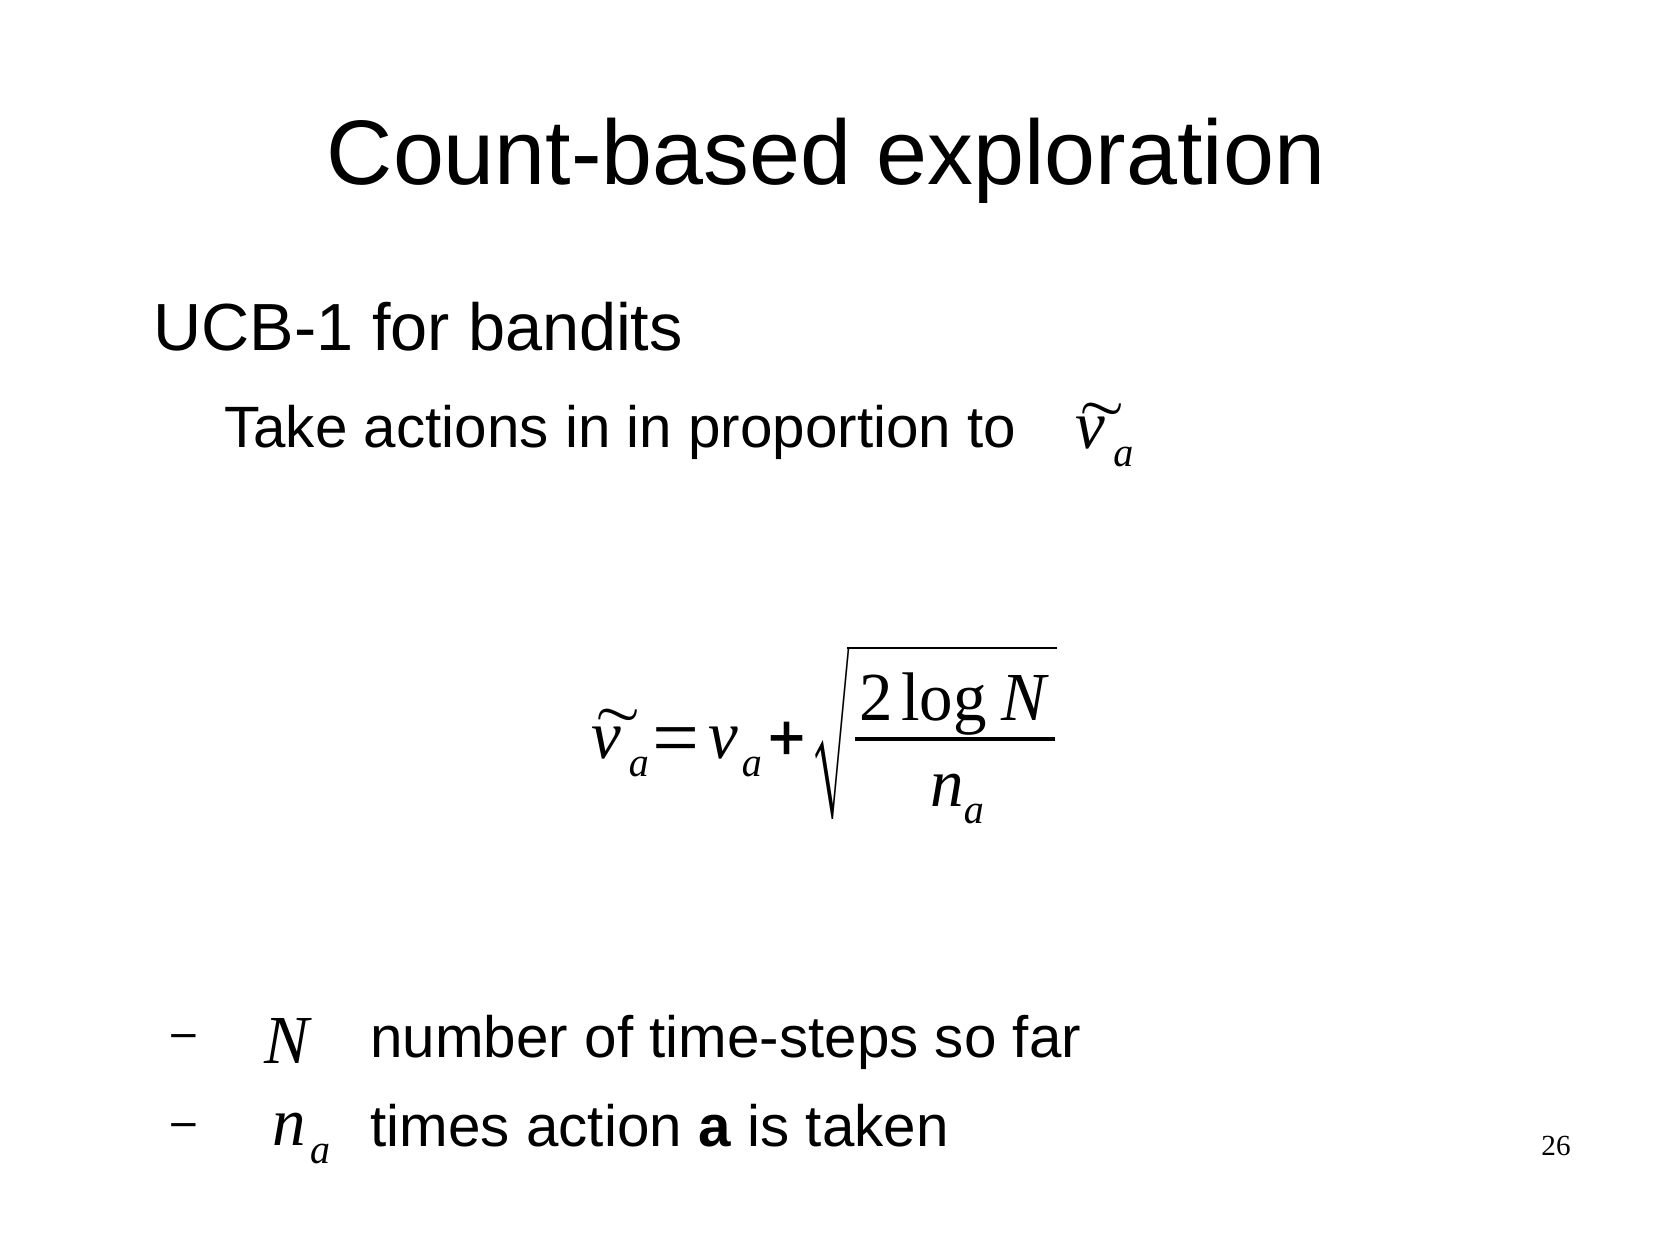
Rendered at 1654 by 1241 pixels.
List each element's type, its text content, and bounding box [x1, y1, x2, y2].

chart [1058, 388, 1149, 477]
chart [574, 642, 1076, 833]
chart [255, 1085, 345, 1174]
chart [243, 1002, 332, 1081]
list UCB-1 for bandits Take actions in in proportion to number of time-steps so far times action a is taken [82, 290, 1571, 1241]
title Count-based exploration [82, 49, 1571, 257]
